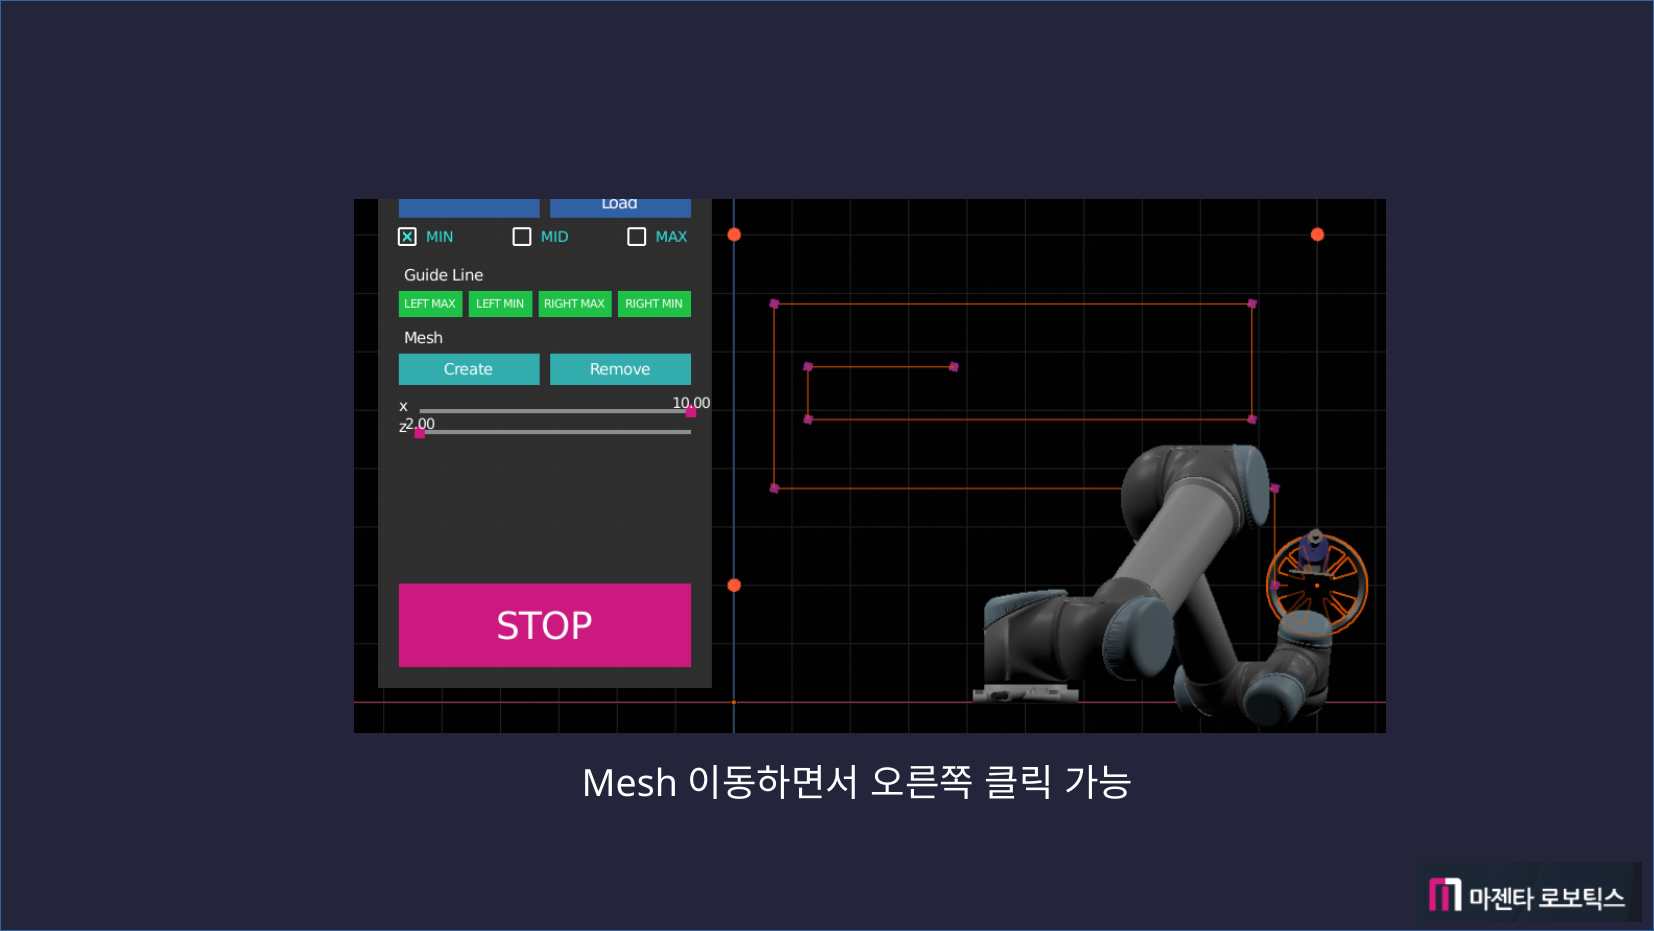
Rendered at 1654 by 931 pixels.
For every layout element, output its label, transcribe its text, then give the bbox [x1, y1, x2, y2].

text_box [0, 0, 1654, 931]
text_box Mesh 이동하면서 오른쪽 클릭 가능 [566, 745, 1158, 804]
picture [354, 199, 1386, 733]
picture [1417, 862, 1642, 922]
